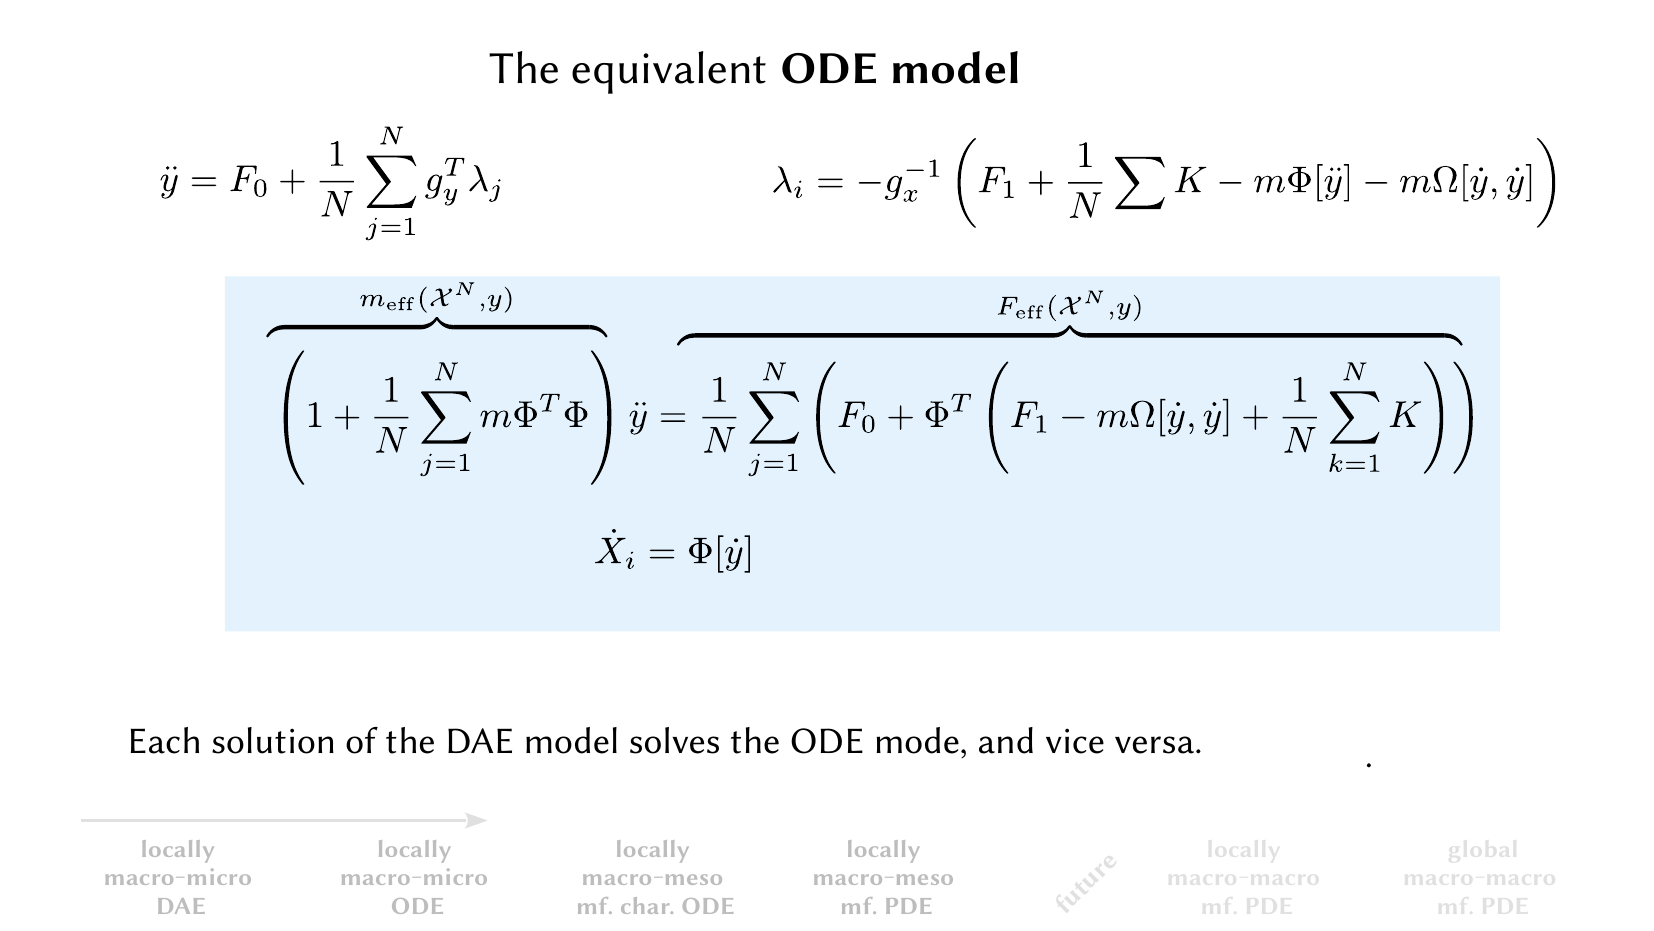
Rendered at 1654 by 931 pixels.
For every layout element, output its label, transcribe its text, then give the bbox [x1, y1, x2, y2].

text_box [903, 189, 918, 202]
text_box locally macro‒micro DAE [88, 827, 277, 931]
text_box [425, 174, 443, 199]
text_box [280, 169, 305, 195]
text_box [794, 186, 803, 199]
text_box locally macro‒meso mf. char. ODE [561, 827, 751, 931]
text_box [773, 166, 792, 193]
text_box global macro‒macro mf. PDE [1388, 827, 1579, 931]
text_box [254, 179, 267, 198]
text_box [489, 185, 500, 202]
text_box [443, 188, 458, 206]
text_box . [1349, 726, 1388, 785]
text_box [1506, 175, 1524, 200]
text_box locally macro‒micro ODE [325, 827, 513, 931]
text_box [405, 217, 415, 235]
text_box locally macro‒meso mf. PDE [797, 827, 986, 931]
text_box [929, 159, 940, 177]
text_box [160, 174, 178, 199]
text_box [444, 157, 465, 176]
text_box [884, 175, 903, 200]
text_box future [1032, 828, 1140, 931]
text_box [1343, 164, 1349, 202]
text_box [224, 276, 1500, 632]
text_box [1525, 164, 1532, 202]
text_box [469, 165, 488, 192]
text_box [1536, 138, 1556, 228]
text_box [365, 223, 377, 241]
text_box [1069, 192, 1102, 218]
text_box [1324, 175, 1342, 200]
text_box locally macro‒macro mf. PDE [1151, 827, 1342, 931]
text_box [1492, 188, 1497, 200]
text_box [230, 165, 257, 192]
text_box [321, 191, 353, 217]
text_box Each solution of the DAE model solves the ODE mode, and vice versa. [112, 712, 1217, 771]
text_box The equivalent ODE model [474, 35, 1036, 103]
text_box [1433, 165, 1458, 193]
text_box [1463, 164, 1469, 202]
text_box [1288, 166, 1311, 193]
text_box [1470, 175, 1488, 200]
text_box [1004, 180, 1014, 198]
text_box [1254, 175, 1285, 193]
text_box [1174, 166, 1207, 193]
text_box [330, 140, 344, 166]
text_box [366, 155, 417, 208]
text_box [380, 126, 404, 145]
text_box [1400, 175, 1431, 193]
text_box [1079, 142, 1092, 168]
text_box [1028, 170, 1054, 196]
text_box [1317, 164, 1323, 202]
text_box [957, 138, 976, 228]
text_box [1115, 156, 1165, 210]
text_box [978, 166, 1006, 193]
